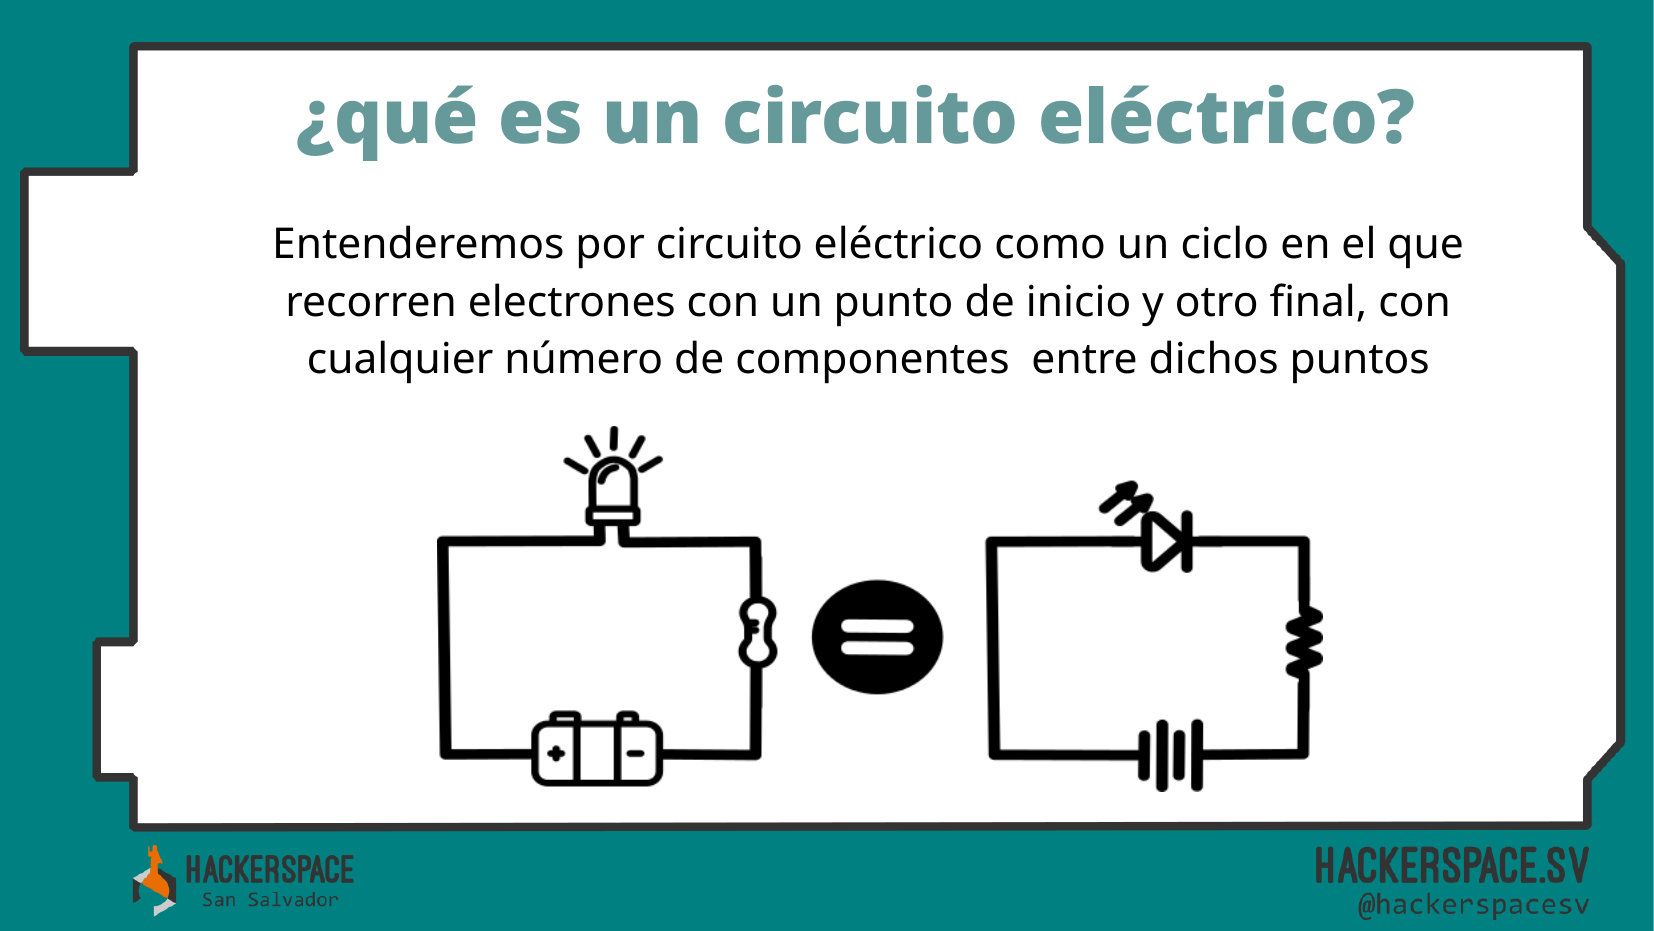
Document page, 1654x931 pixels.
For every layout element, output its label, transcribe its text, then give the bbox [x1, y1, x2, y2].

picture [0, 0, 1654, 931]
title ¿qué es un circuito eléctrico? [141, 37, 1571, 193]
list Entenderemos por circuito eléctrico como un ciclo en el que recorren electrones con un punto de inicio y otro final, con cualquier número de componentes entre dichos puntos [236, 212, 1501, 390]
